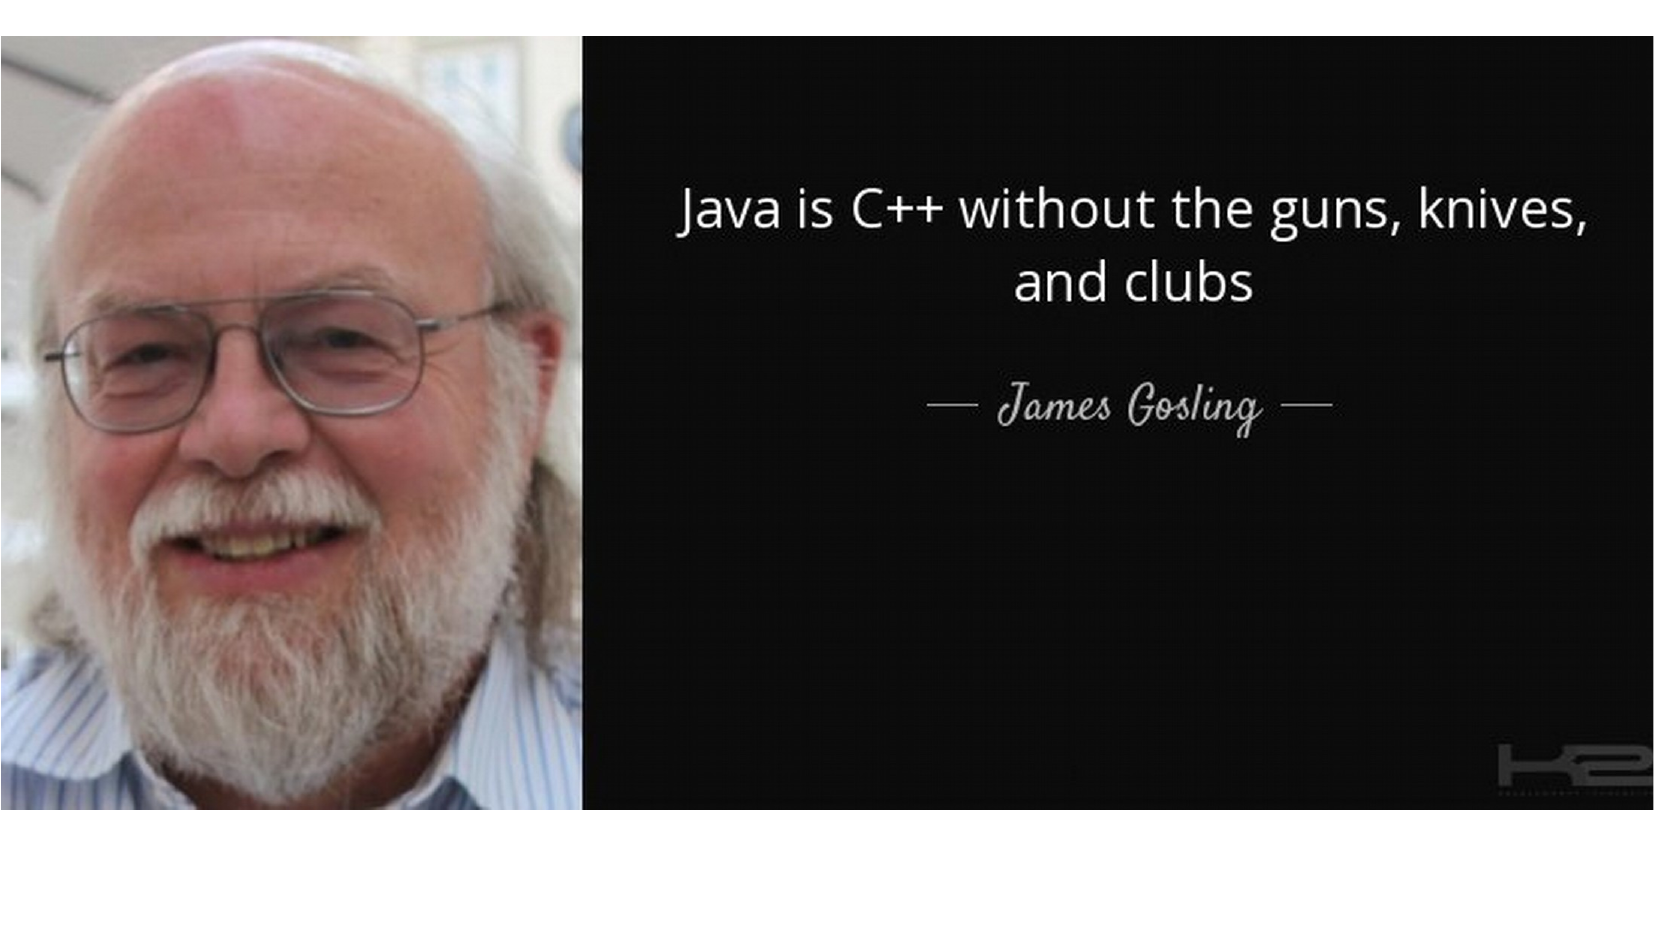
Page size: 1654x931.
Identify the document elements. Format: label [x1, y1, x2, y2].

picture [1, 36, 1654, 811]
